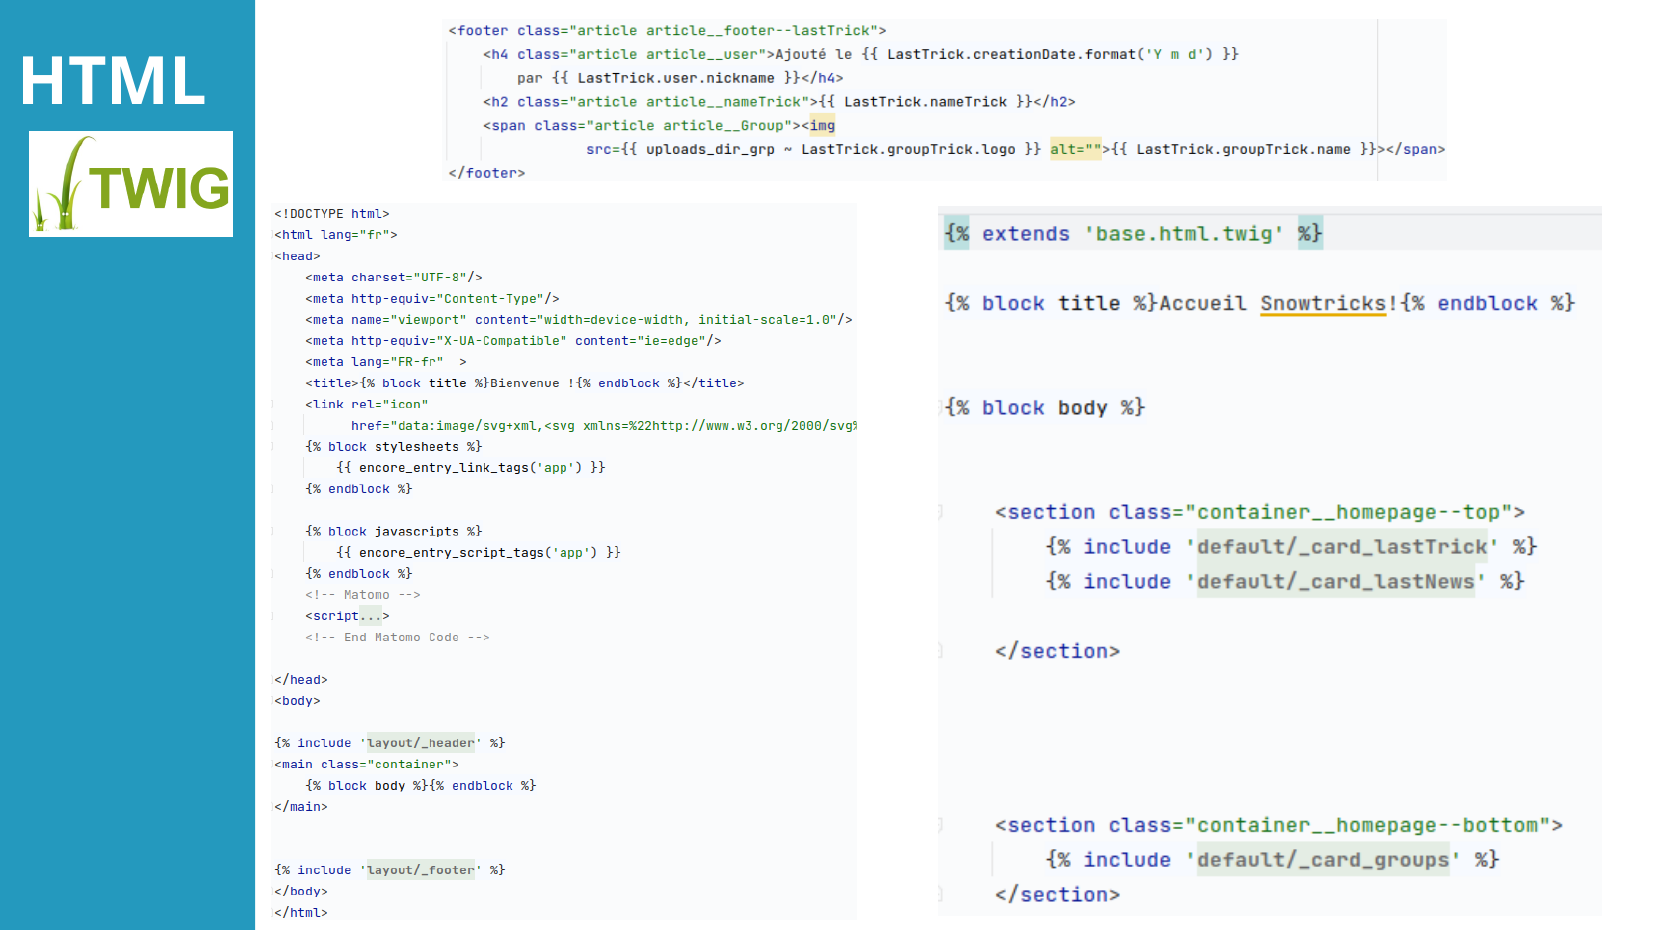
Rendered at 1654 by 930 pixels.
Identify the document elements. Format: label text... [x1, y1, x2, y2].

picture [271, 203, 857, 920]
picture [442, 19, 1447, 181]
title HTML [0, 249, 325, 325]
picture [938, 206, 1602, 916]
